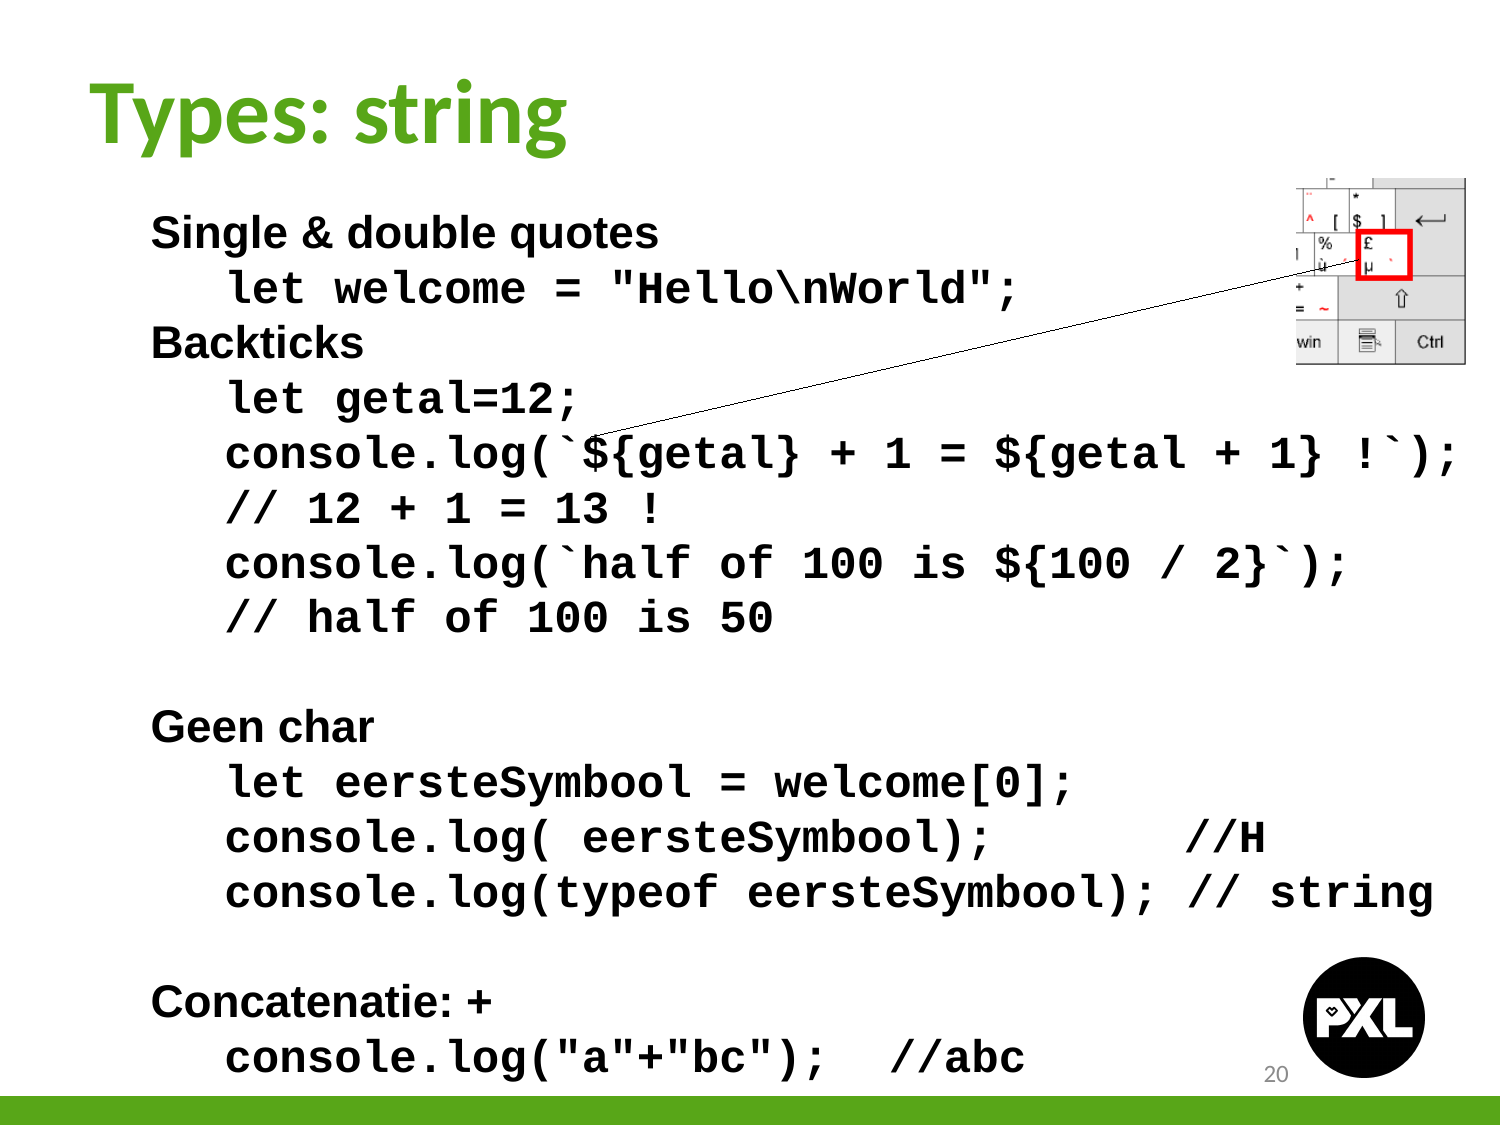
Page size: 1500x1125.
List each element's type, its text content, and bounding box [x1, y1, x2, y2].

text_box Types: string [75, 45, 1425, 233]
picture [1296, 178, 1468, 367]
text_box Single & double quotes let welcome = "Hello\nWorld"; Backticks let getal=12; console.log(`${getal} + 1 = ${getal + 1} !`); // 12 + 1 = 13 ! console.log(`half of 100 is ${100 / 2}`); // half of 100 is 50 Geen char let eersteSymbool = welcome[0]; console.log( eersteSymbool); //H console.log(typeof eersteSymbool); // string Concatenatie: + console.log("a"+"bc"); //abc [135, 194, 1500, 1125]
